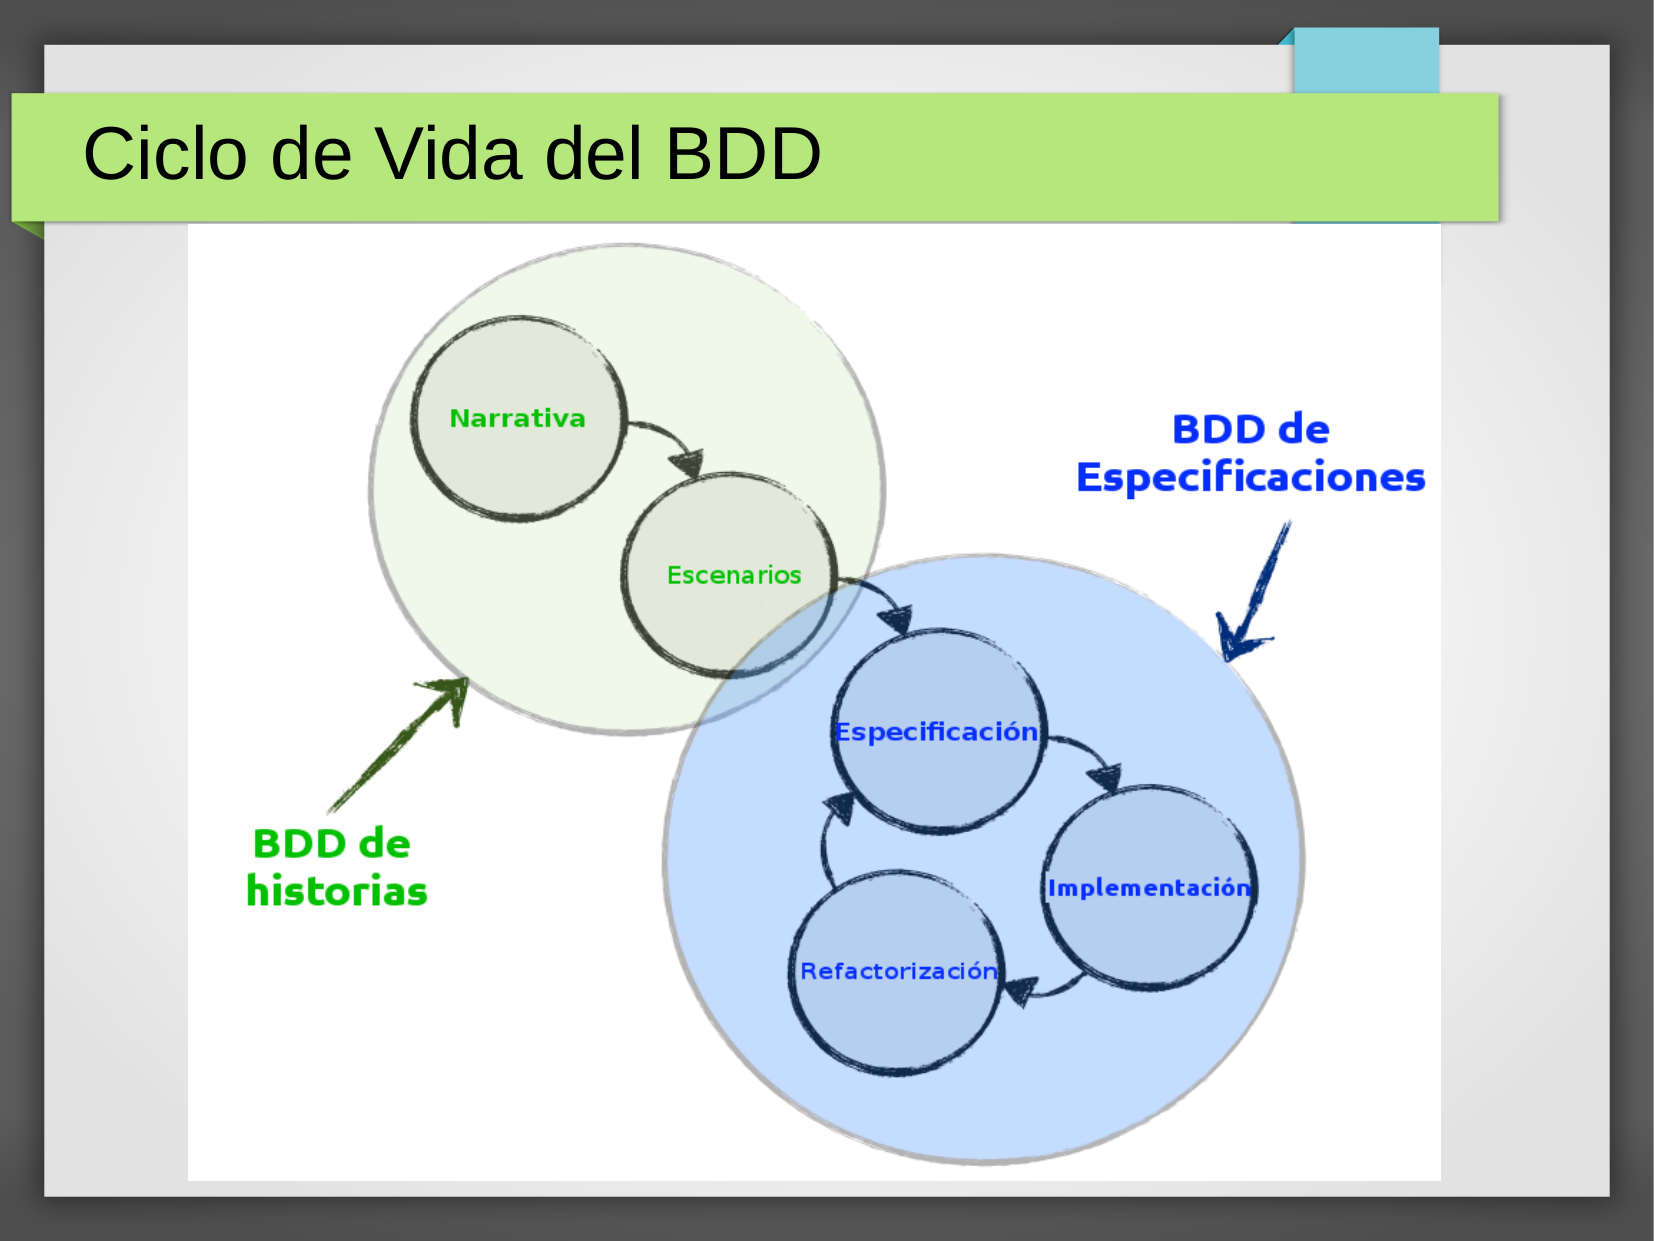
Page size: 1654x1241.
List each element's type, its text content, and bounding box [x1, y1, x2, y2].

picture [0, 0, 1654, 1241]
title Ciclo de Vida del BDD [82, 94, 1264, 213]
